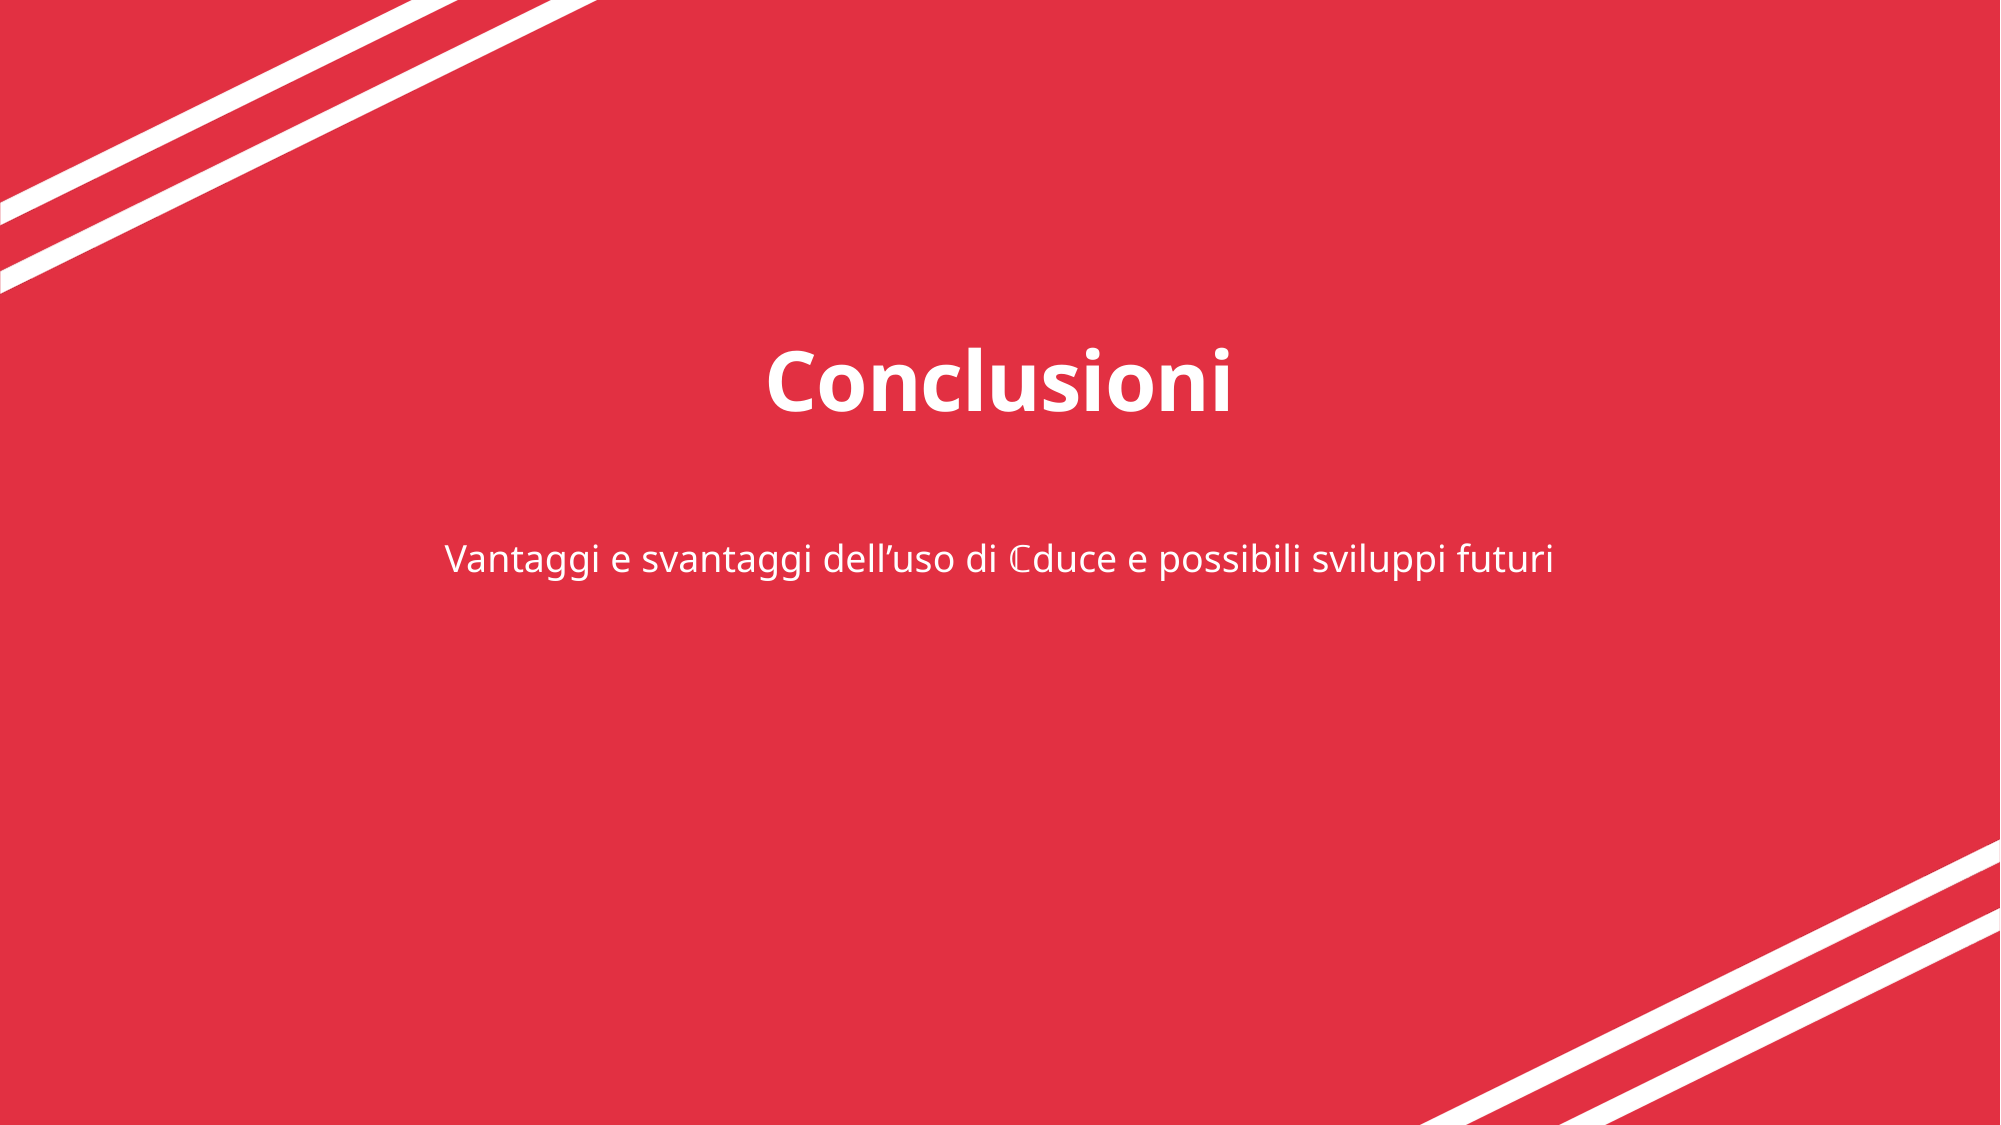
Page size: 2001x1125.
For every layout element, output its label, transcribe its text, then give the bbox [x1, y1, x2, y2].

picture [0, 0, 2000, 1125]
list Vantaggi e svantaggi dell’uso di ℂduce e possibili sviluppi futuri [360, 534, 1640, 787]
title Conclusioni [250, 327, 1750, 429]
